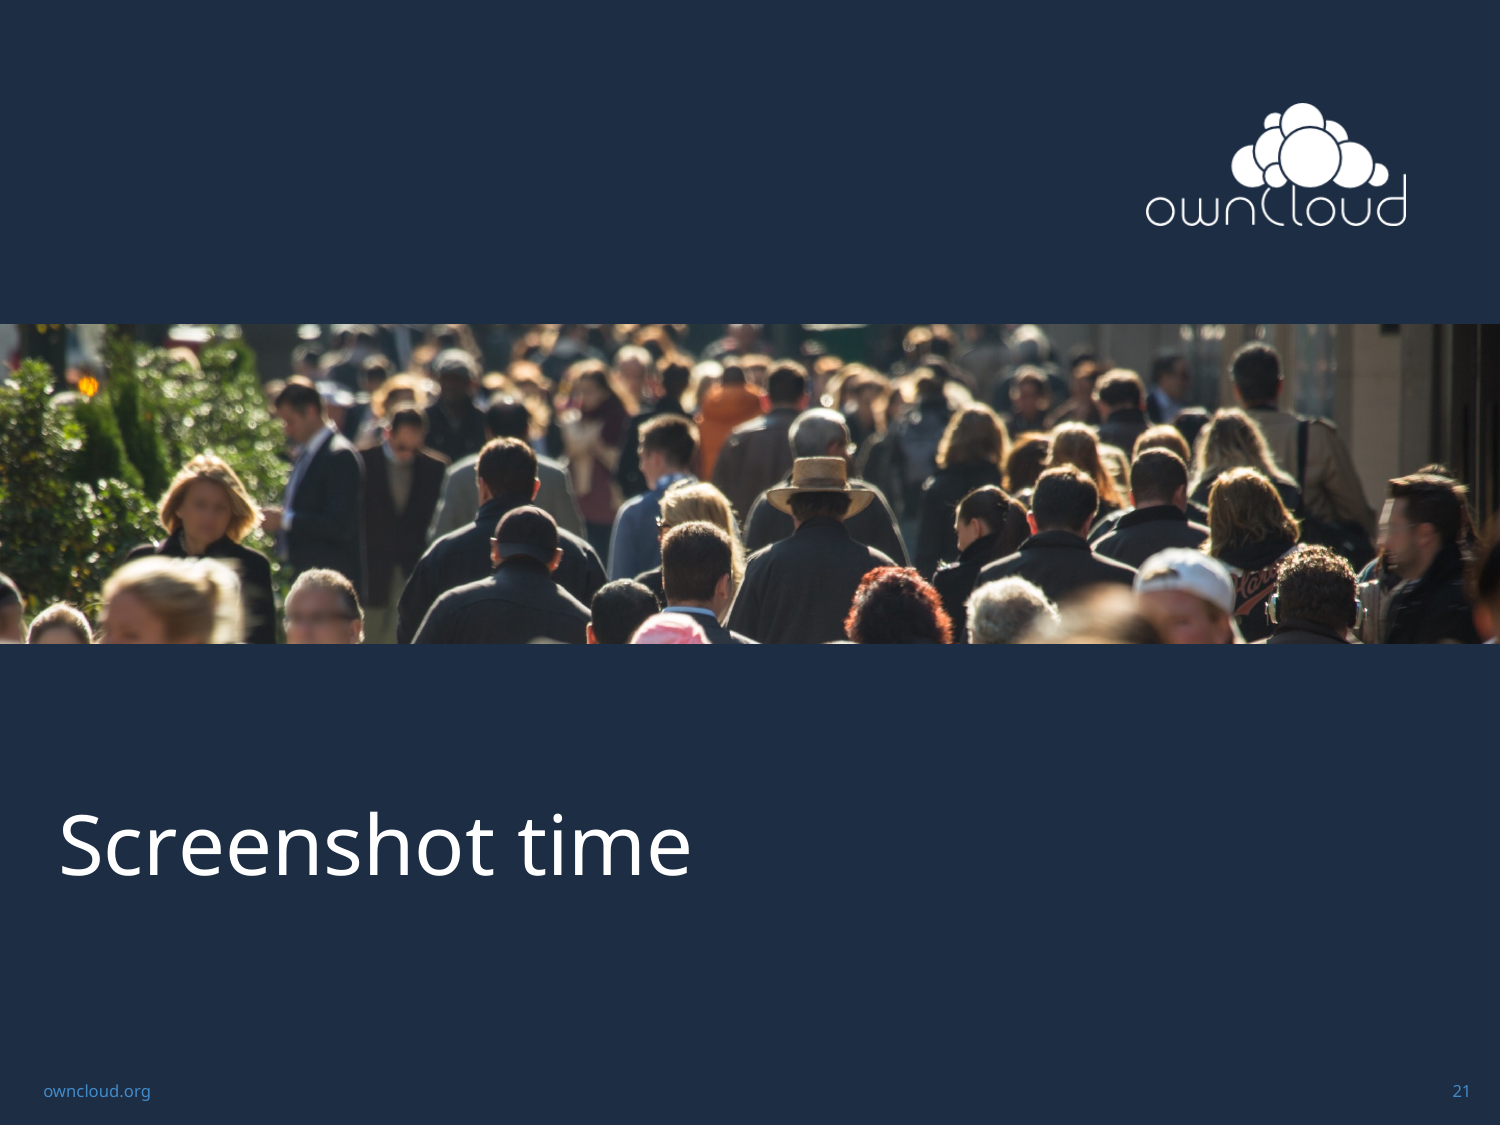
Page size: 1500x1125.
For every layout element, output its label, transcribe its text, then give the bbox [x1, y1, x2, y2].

picture [1146, 103, 1406, 226]
picture [0, 324, 1500, 644]
title Screenshot time [58, 754, 1427, 942]
